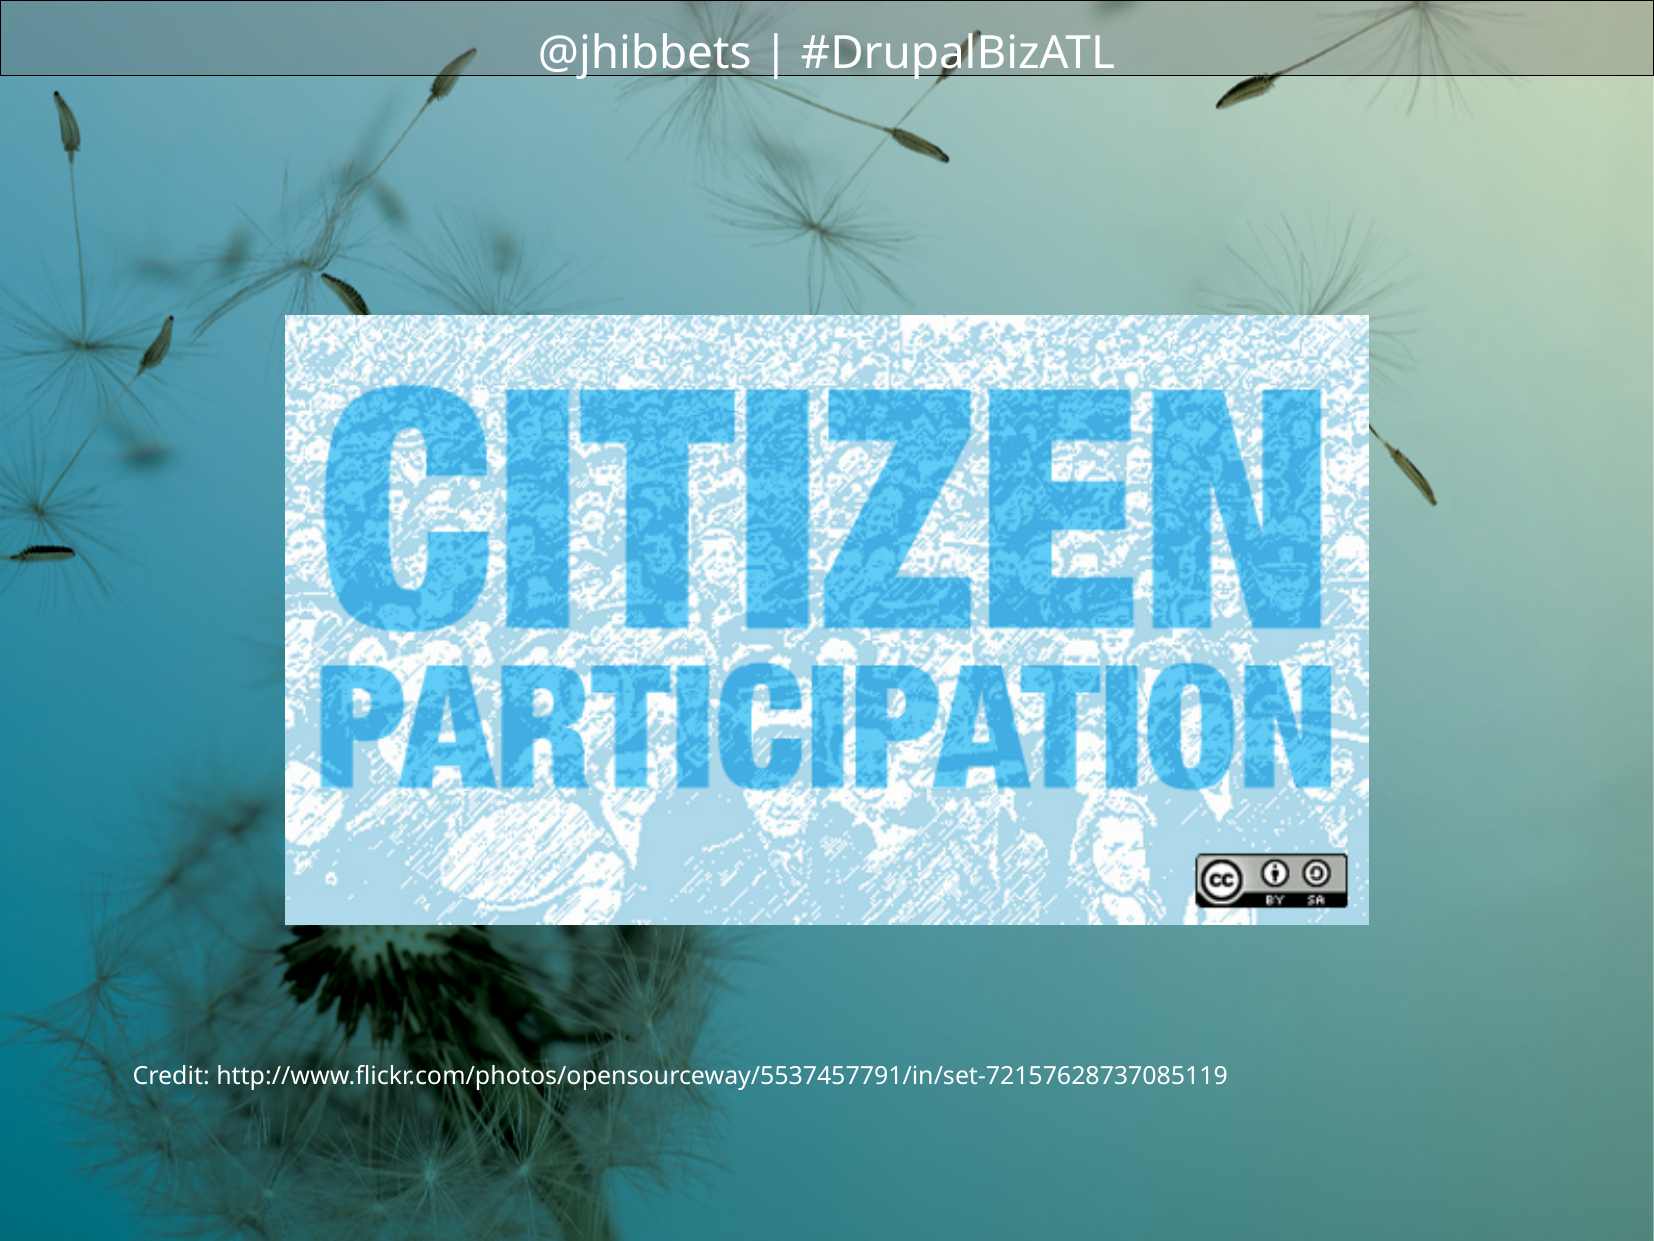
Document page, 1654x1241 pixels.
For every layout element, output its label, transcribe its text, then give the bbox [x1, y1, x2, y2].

text_box Credit: http://www.flickr.com/photos/opensourceway/5537457791/in/set-72157628737085119 [117, 1050, 1229, 1093]
picture [0, 76, 1654, 1241]
